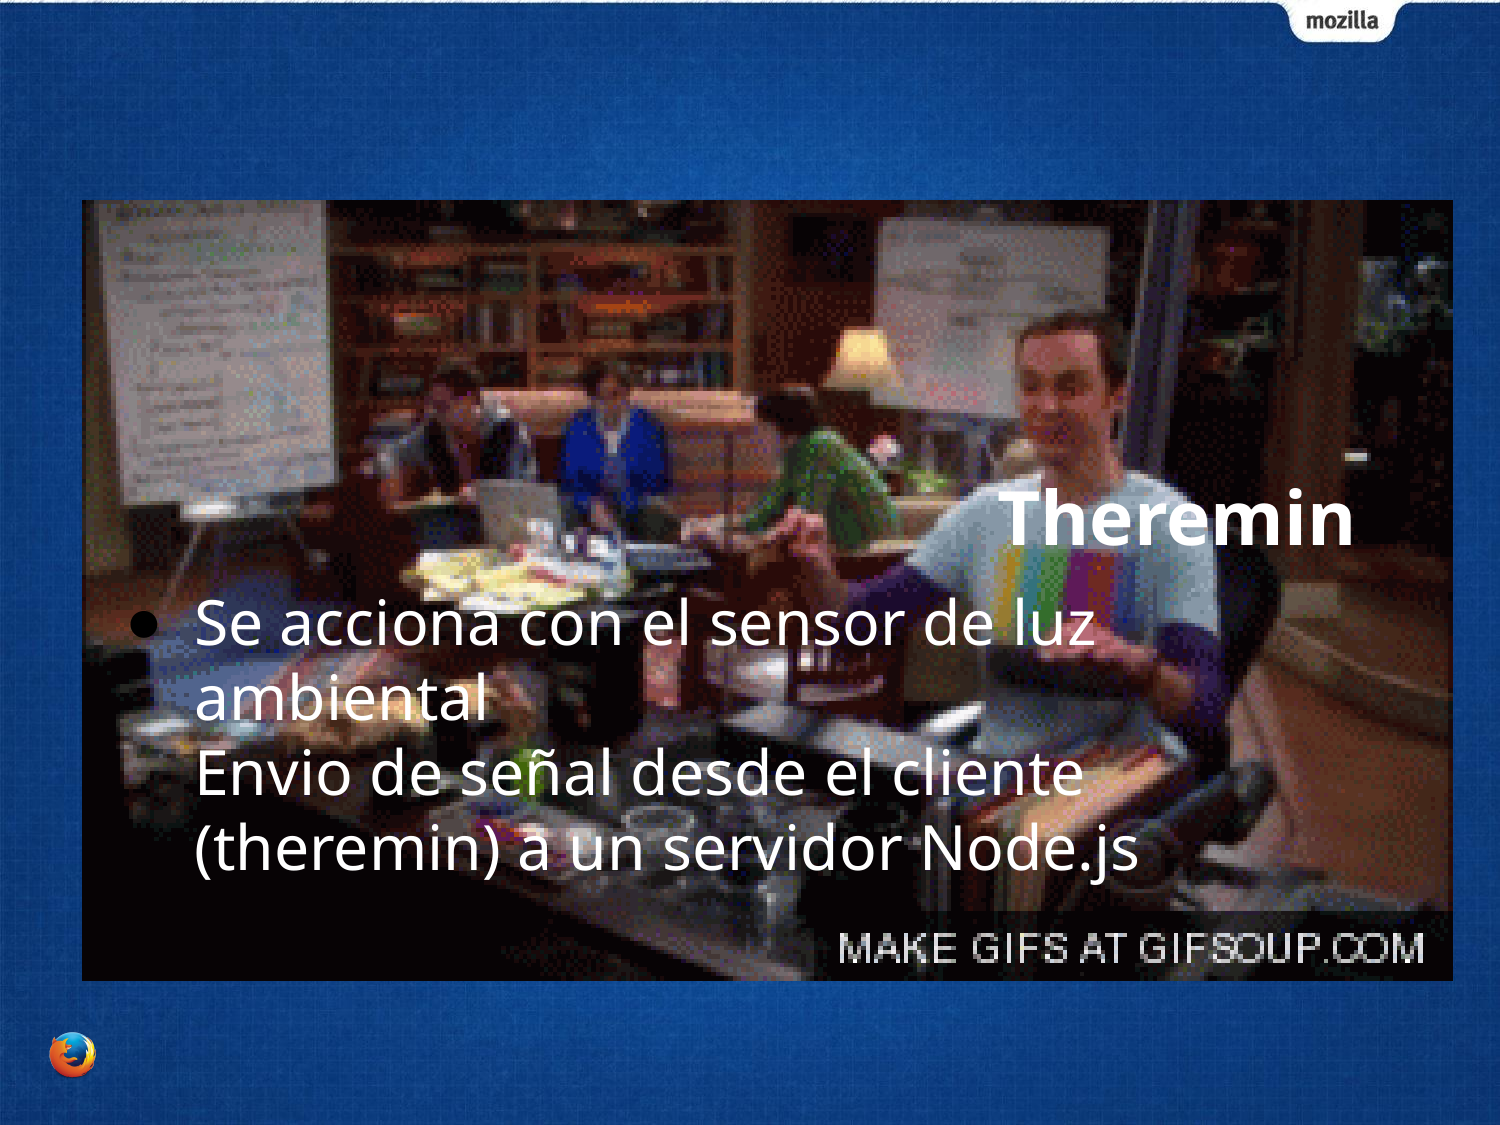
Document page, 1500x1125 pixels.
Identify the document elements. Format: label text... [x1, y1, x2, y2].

title Se acciona con el sensor de luz ambiental Envio de señal desde el cliente (theremin) a un servidor Node.js [104, 567, 1380, 792]
picture [0, 0, 1500, 1125]
list Theremin [97, 328, 1373, 575]
